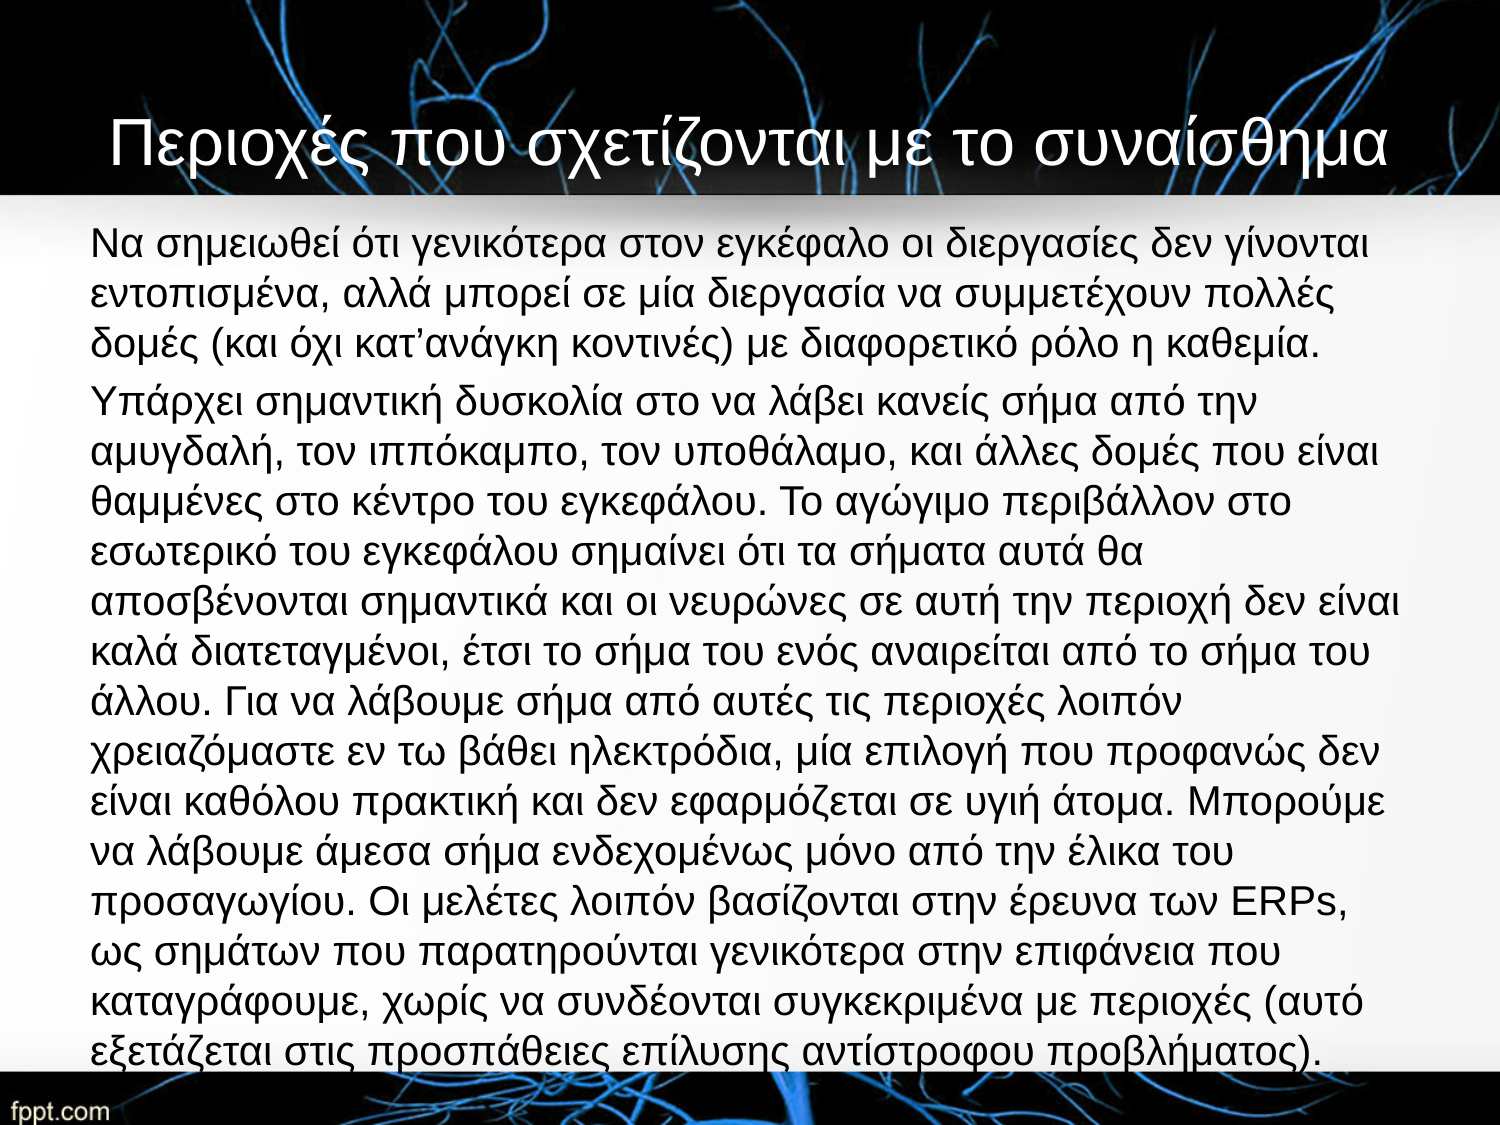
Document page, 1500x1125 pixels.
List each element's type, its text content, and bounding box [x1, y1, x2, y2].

list Να σημειωθεί ότι γενικότερα στον εγκέφαλο οι διεργασίες δεν γίνονται εντοπισμένα, αλλά μπορεί σε μία διεργασία να συμμετέχουν πολλές δομές (και όχι κατ’ανάγκη κοντινές) με διαφορετικό ρόλο η καθεμία. Υπάρχει σημαντική δυσκολία στο να λάβει κανείς σήμα από την αμυγδαλή, τον ιππόκαμπο, τον υποθάλαμο, και άλλες δομές που είναι θαμμένες στο κέντρο του εγκεφάλου. Το αγώγιμο περιβάλλον στο εσωτερικό του εγκεφάλου σημαίνει ότι τα σήματα αυτά θα αποσβένονται σημαντικά και οι νευρώνες σε αυτή την περιοχή δεν είναι καλά διατεταγμένοι, έτσι το σήμα του ενός αναιρείται από το σήμα του άλλου. Για να λάβουμε σήμα από αυτές τις περιοχές λοιπόν χρειαζόμαστε εν τω βάθει ηλεκτρόδια, μία επιλογή που προφανώς δεν είναι καθόλου πρακτική και δεν εφαρμόζεται σε υγιή άτομα. Μπορούμε να λάβουμε άμεσα σήμα ενδεχομένως μόνο από την έλικα του προσαγωγίου. Οι μελέτες λοιπόν βασίζονται στην έρευνα των ERPs, ως σημάτων που παρατηρούνται γενικότερα στην επιφάνεια που καταγράφουμε, χωρίς να συνδέονται συγκεκριμένα με περιοχές (αυτό εξετάζεται στις προσπάθειες επίλυσης αντίστροφου προβλήματος). [75, 208, 1425, 951]
title Περιοχές που σχετίζονται με το συναίσθημα [75, 45, 1425, 208]
picture [0, 0, 1500, 1125]
